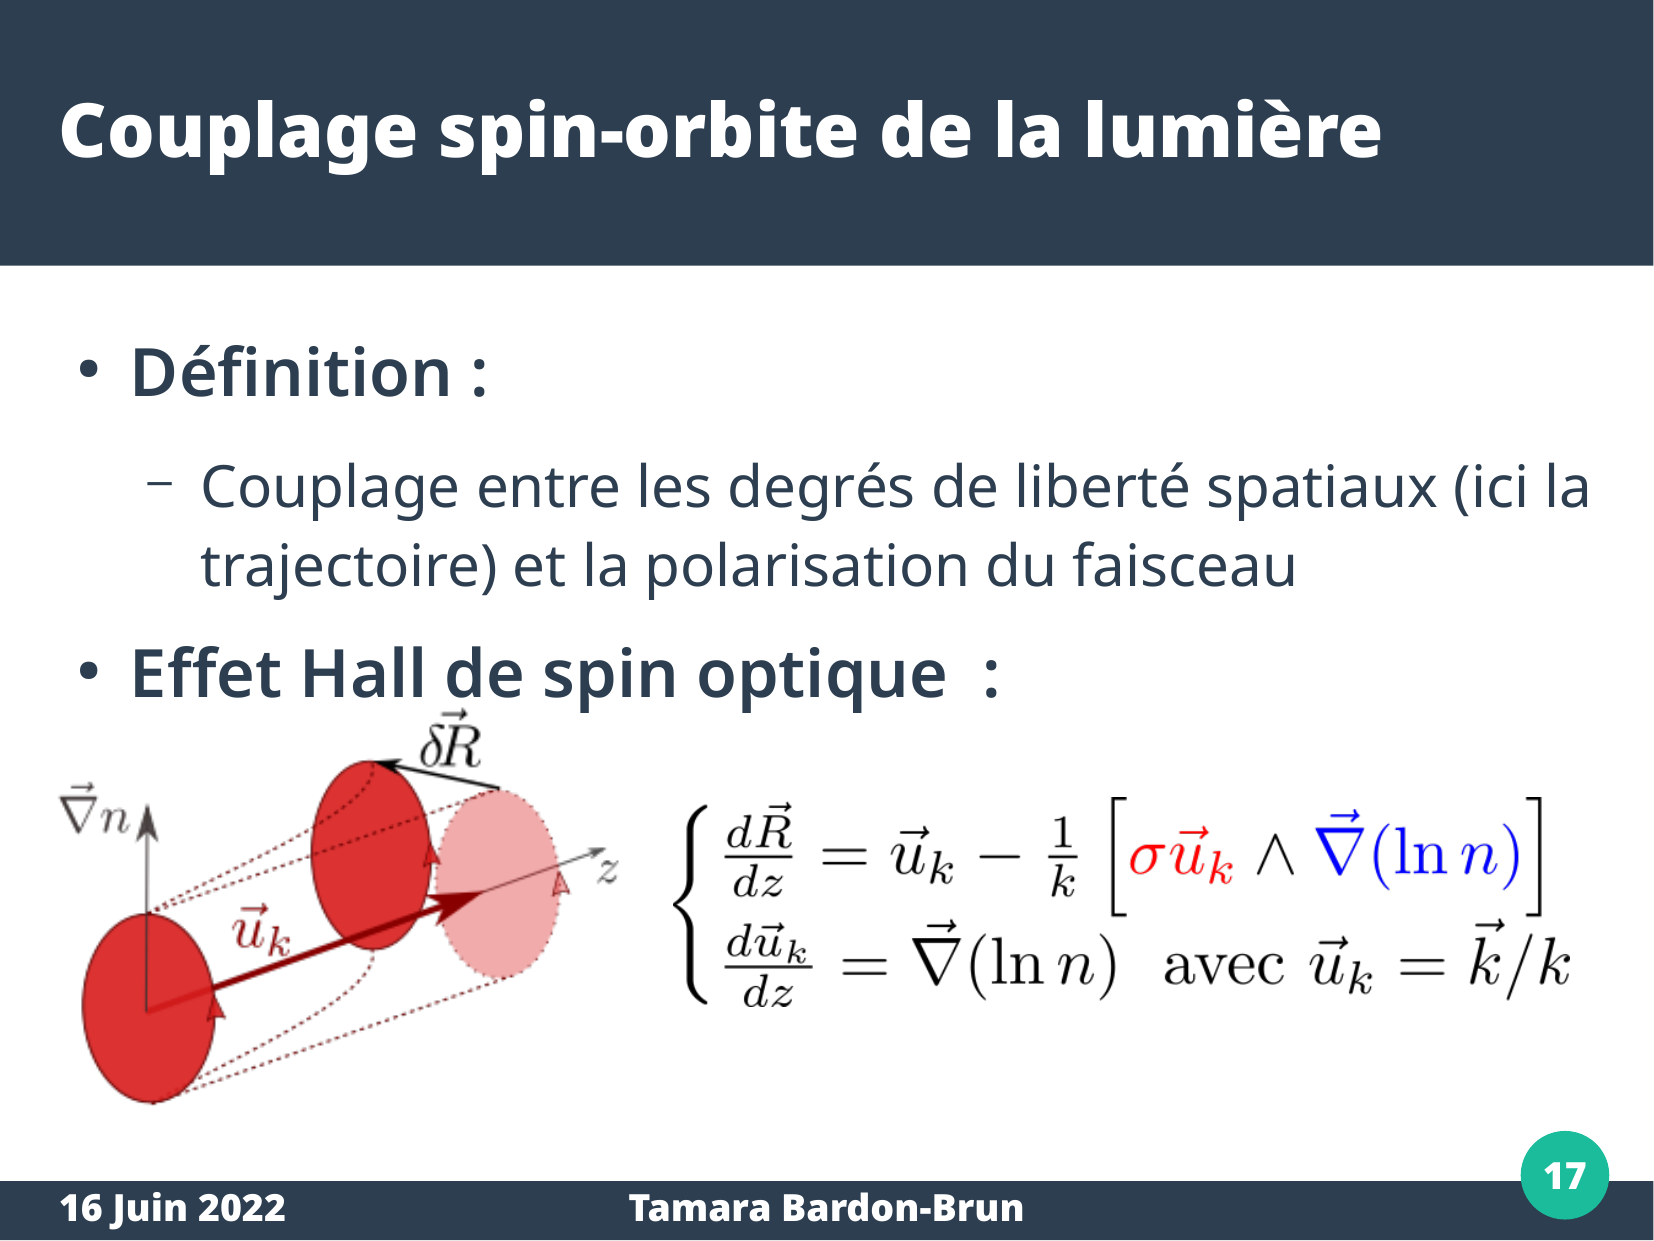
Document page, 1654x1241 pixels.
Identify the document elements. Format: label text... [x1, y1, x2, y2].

picture [673, 797, 1570, 1007]
picture [27, 687, 638, 1152]
list Définition : Couplage entre les degrés de liberté spatiaux (ici la trajectoire) et la polarisation du faisceau [59, 324, 1595, 626]
list Effet Hall de spin optique : [59, 626, 1595, 1022]
title Couplage spin-orbite de la lumière [59, 49, 1595, 207]
